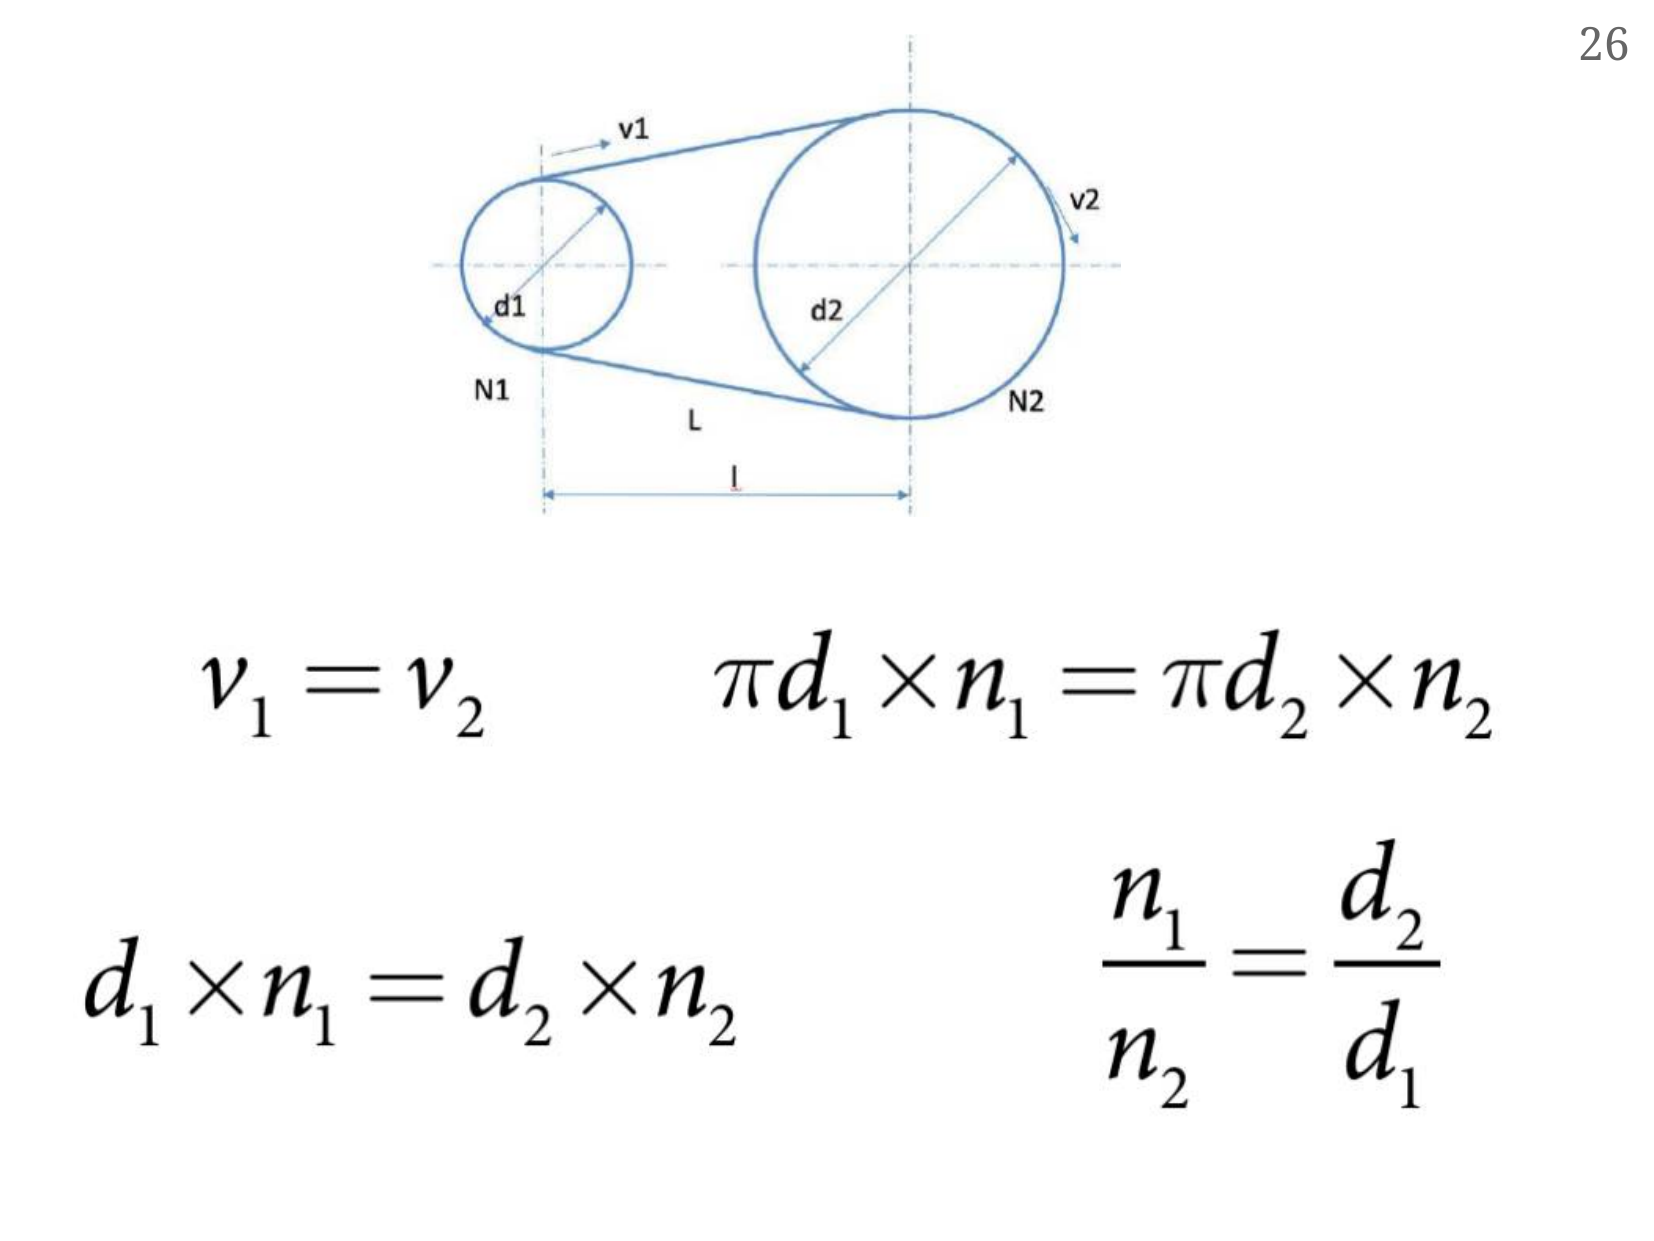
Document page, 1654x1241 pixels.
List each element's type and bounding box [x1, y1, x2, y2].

picture [428, 34, 1121, 517]
picture [699, 615, 1506, 753]
picture [1087, 826, 1447, 1124]
picture [191, 645, 502, 753]
picture [73, 917, 755, 1063]
